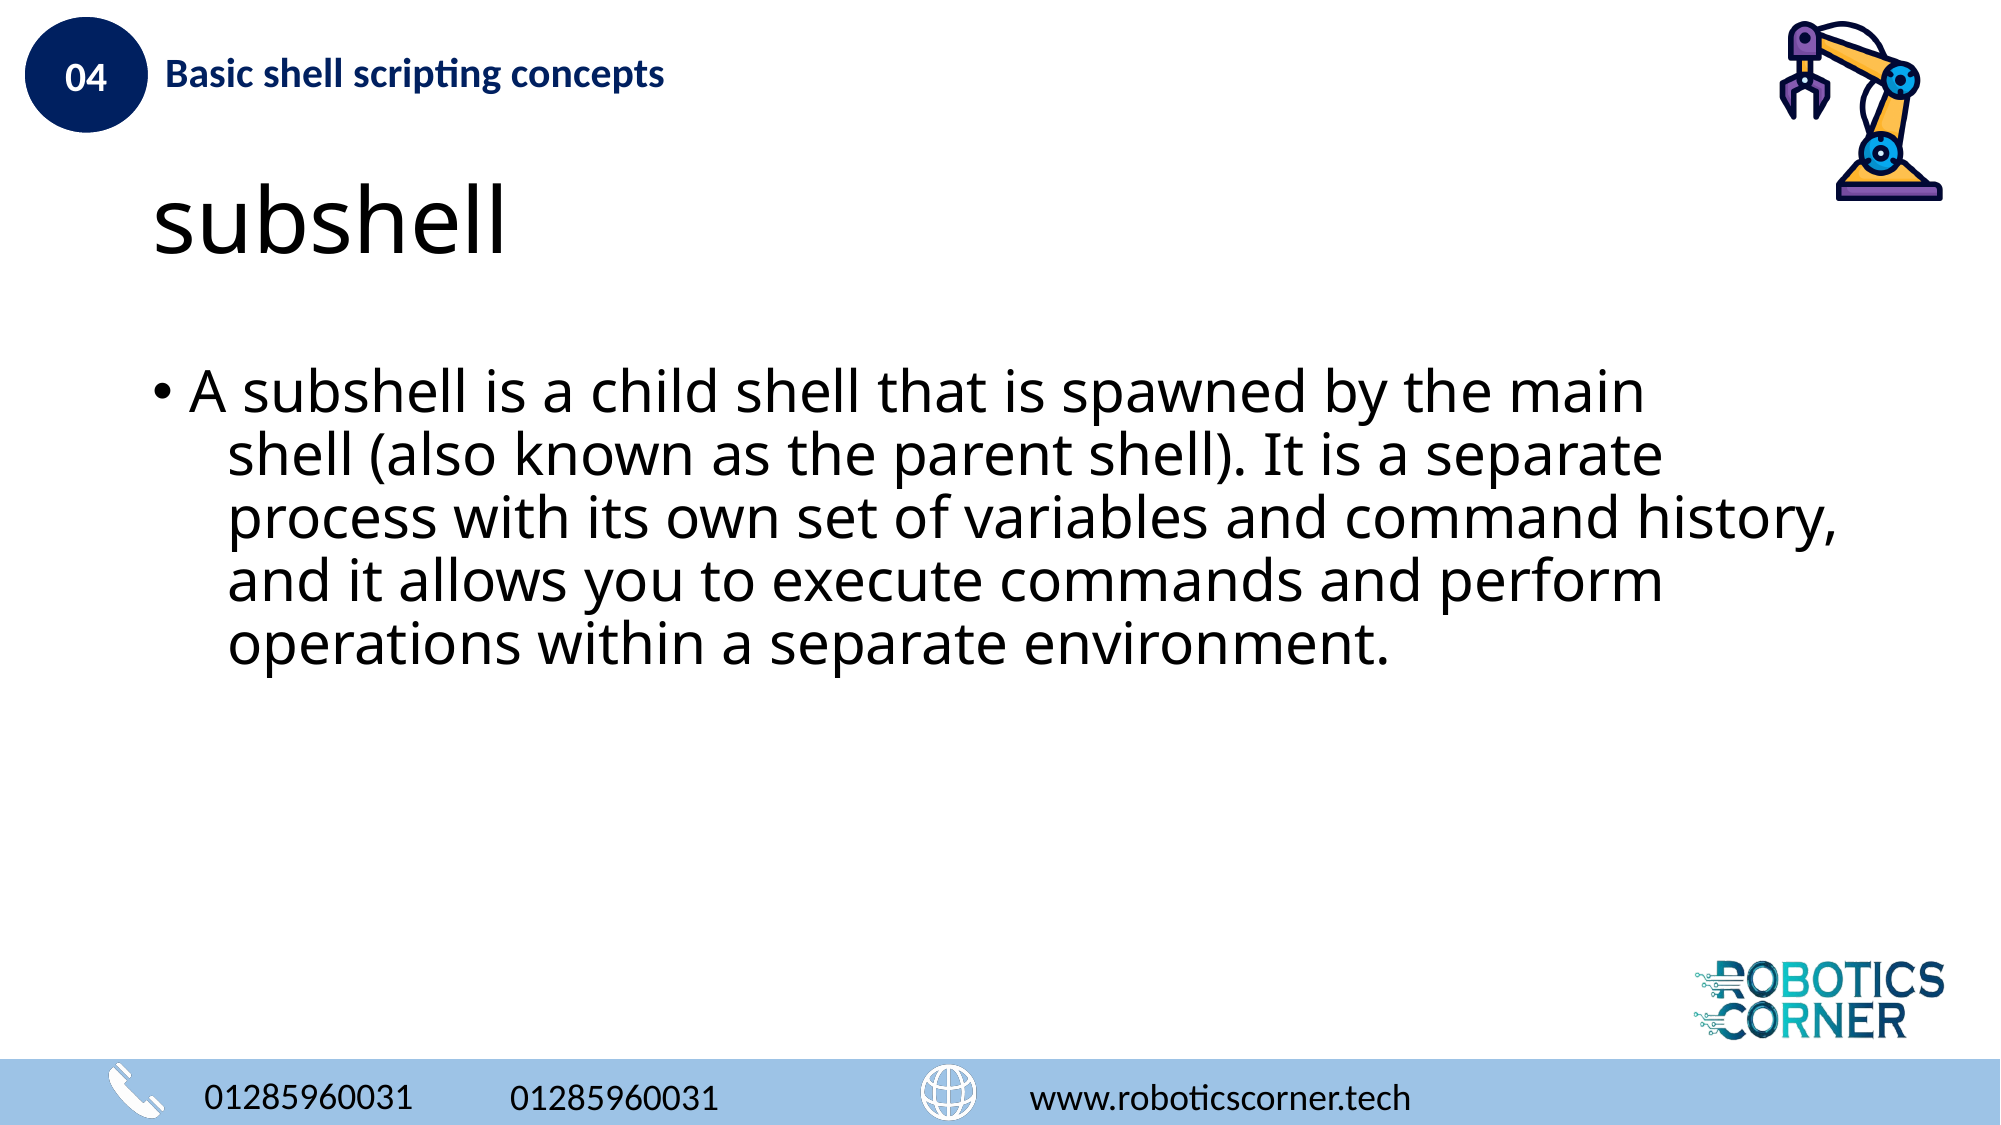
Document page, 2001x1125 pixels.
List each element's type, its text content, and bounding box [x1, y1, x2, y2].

text_box [1953, 1059, 2000, 1125]
text_box Basic shell scripting concepts [150, 38, 705, 154]
picture [1771, 21, 1951, 201]
title subshell [137, 115, 1863, 333]
picture [1680, 859, 1953, 1125]
list A subshell is a child shell that is spawned by the main shell (also known as the parent shell). It is a separate process with its own set of variables and command history, and it allows you to execute commands and perform operations within a separate environment. [137, 355, 1863, 742]
picture [103, 1057, 170, 1124]
text_box 01285960031 [189, 1064, 495, 1125]
text_box [981, 1059, 1680, 1125]
text_box [0, 1059, 915, 1125]
picture [915, 1059, 981, 1125]
text_box 01285960031 [495, 1064, 827, 1125]
text_box 04 [22, 14, 150, 136]
text_box www.roboticscorner.tech [1014, 1065, 1546, 1125]
